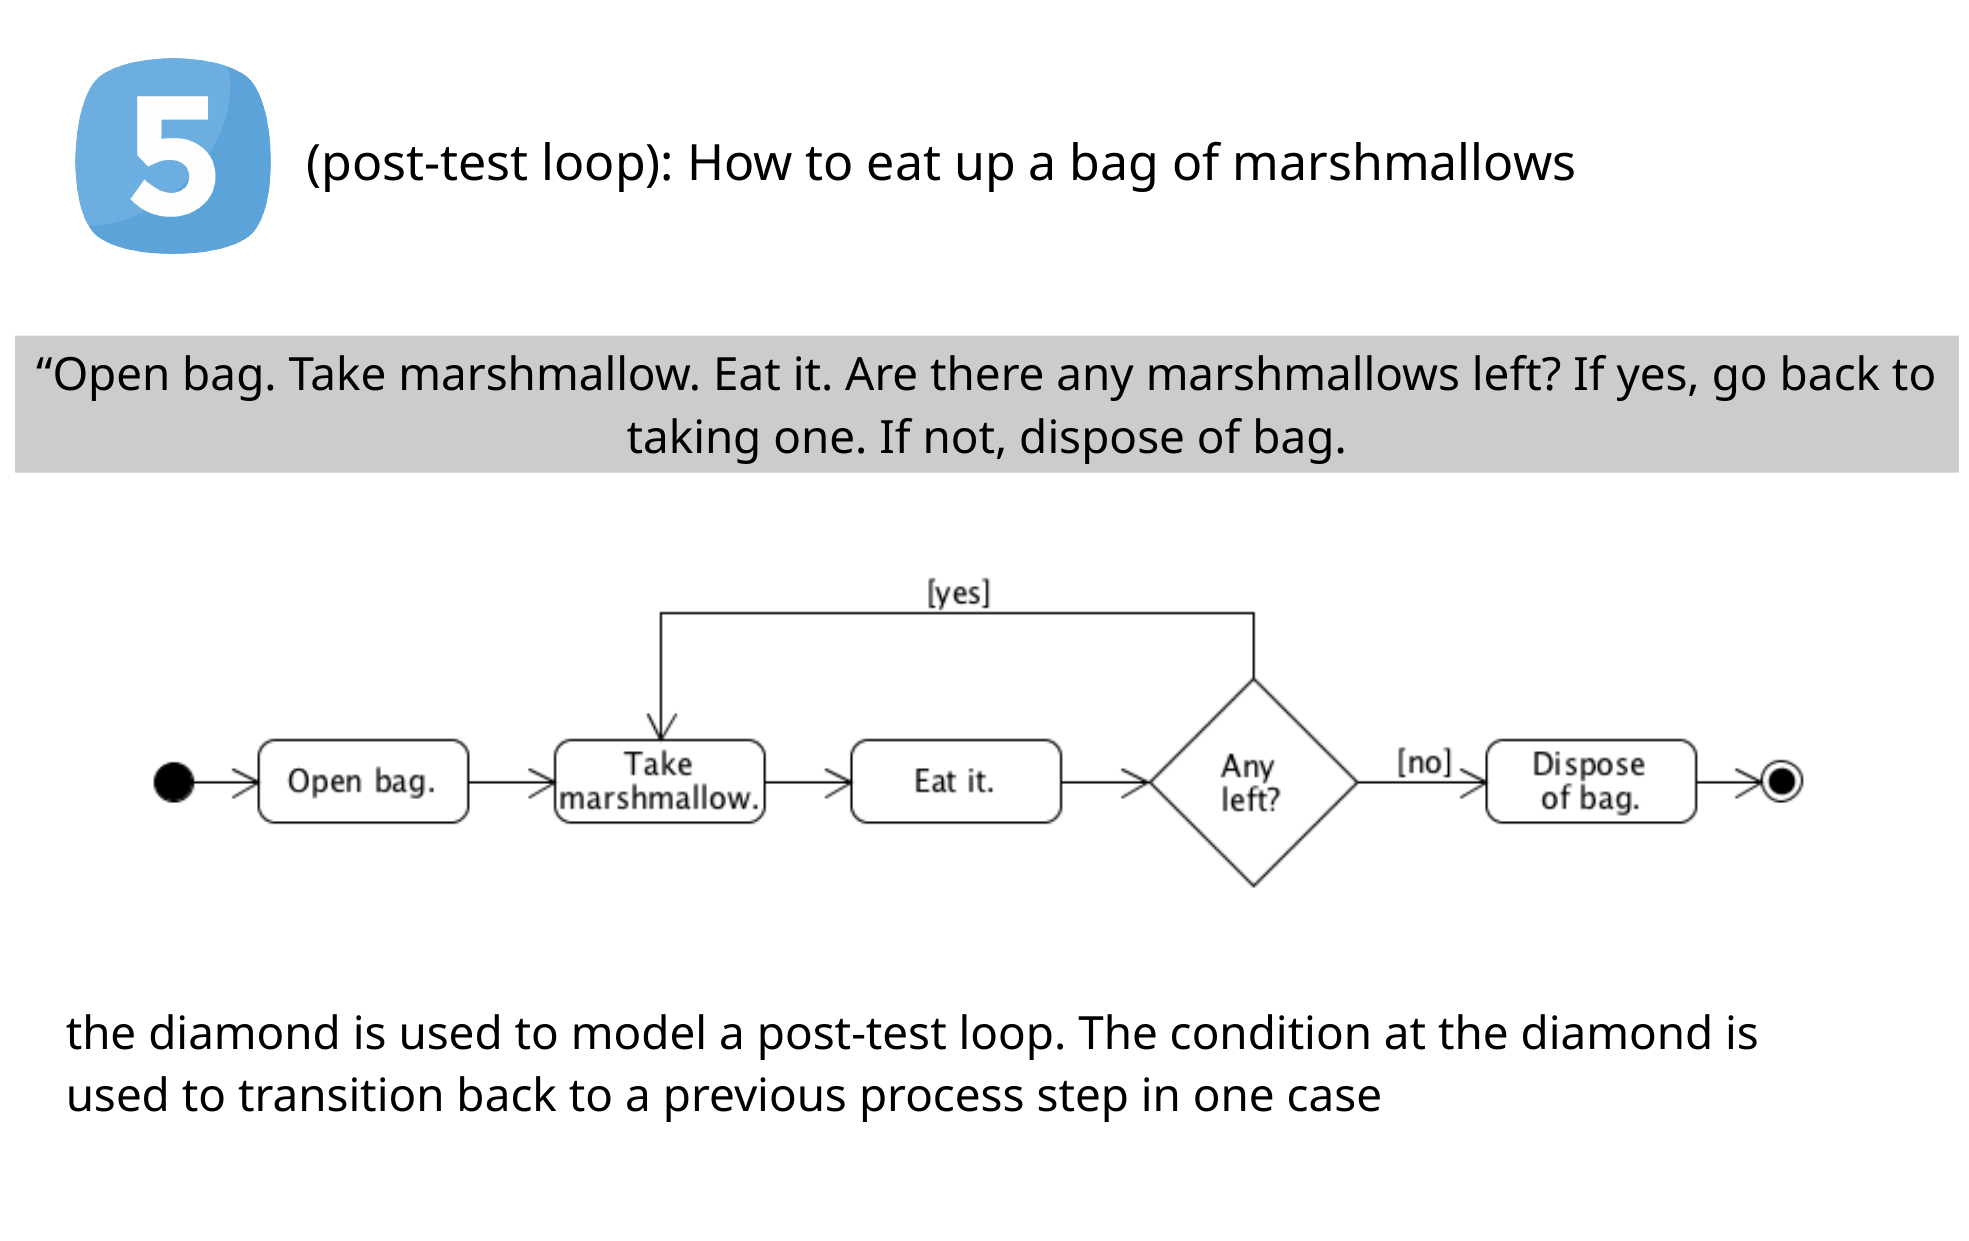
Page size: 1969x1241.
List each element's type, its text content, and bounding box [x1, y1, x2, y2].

picture [110, 528, 1846, 931]
picture [75, 58, 271, 254]
text_box the diamond is used to model a post-test loop. The condition at the diamond is used to transition back to a previous process step in one case [60, 1003, 1876, 1122]
text_box “Open bag. Take marshmallow. Eat it. Are there any marshmallows left? If yes, go back to taking one. If not, dispose of bag. [15, 345, 1959, 464]
text_box (post-test loop): How to eat up a bag of marshmallows [300, 96, 1921, 226]
